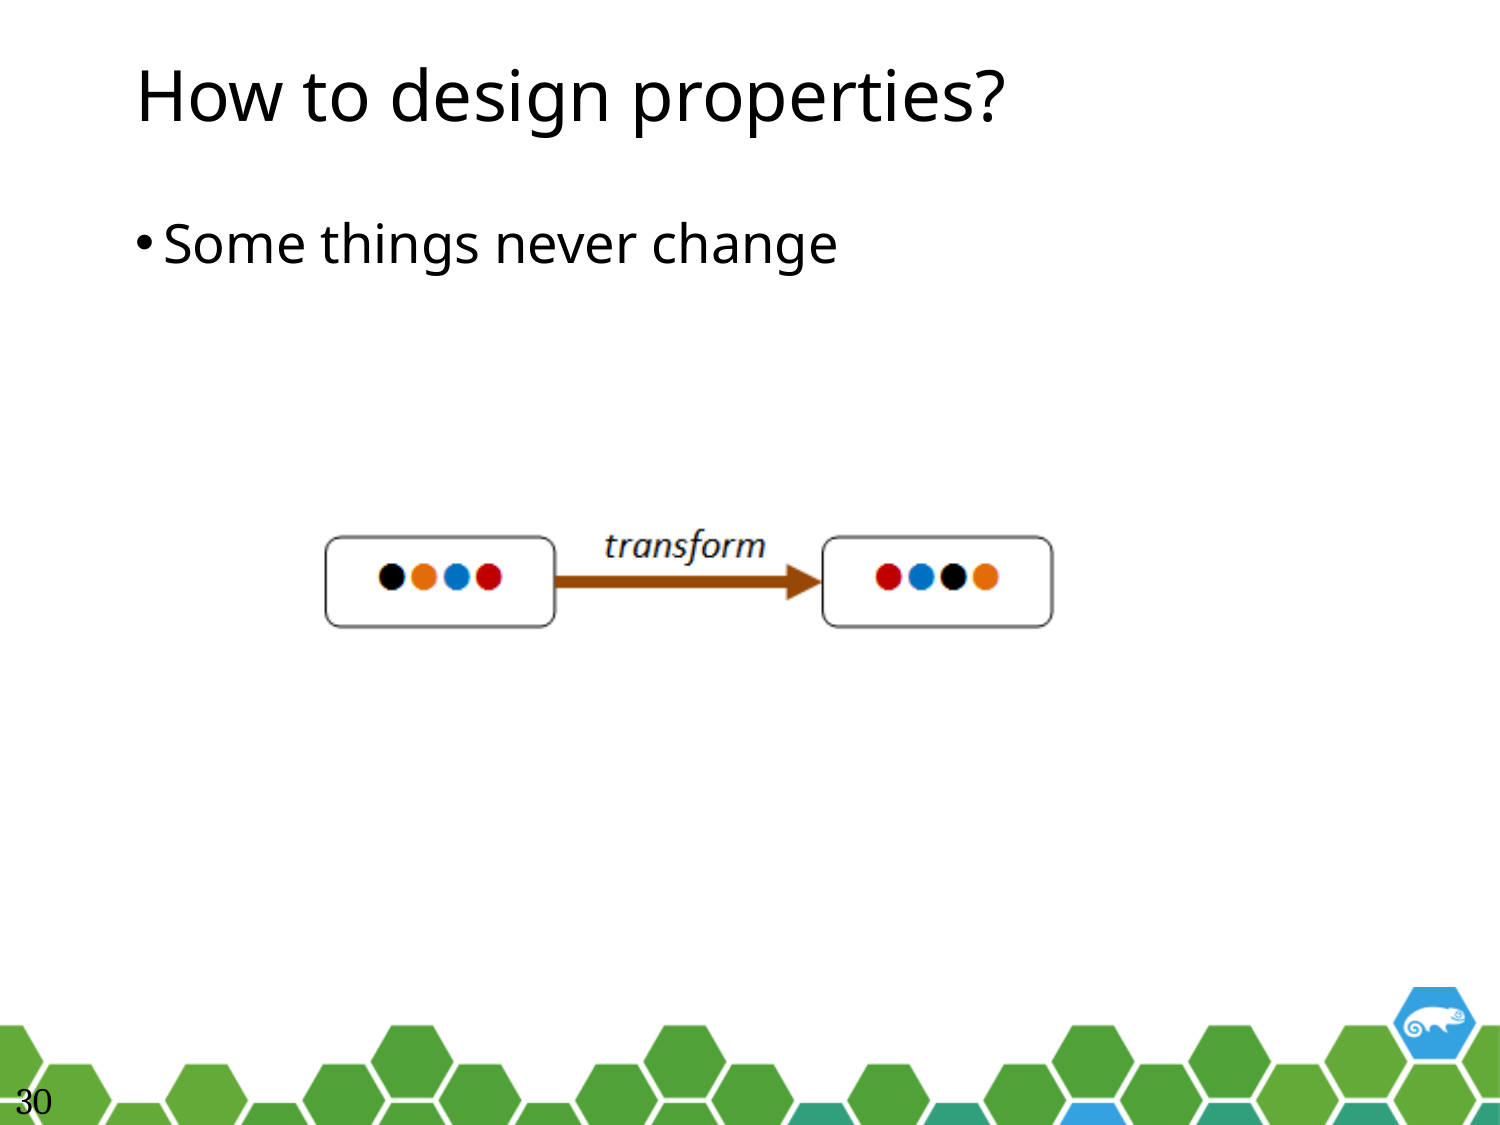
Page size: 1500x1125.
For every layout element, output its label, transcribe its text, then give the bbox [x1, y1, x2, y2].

picture [0, 987, 1500, 1125]
picture [299, 499, 1103, 674]
text_box How to design properties? [134, 12, 1371, 175]
text_box Some things never change [134, 208, 1371, 862]
